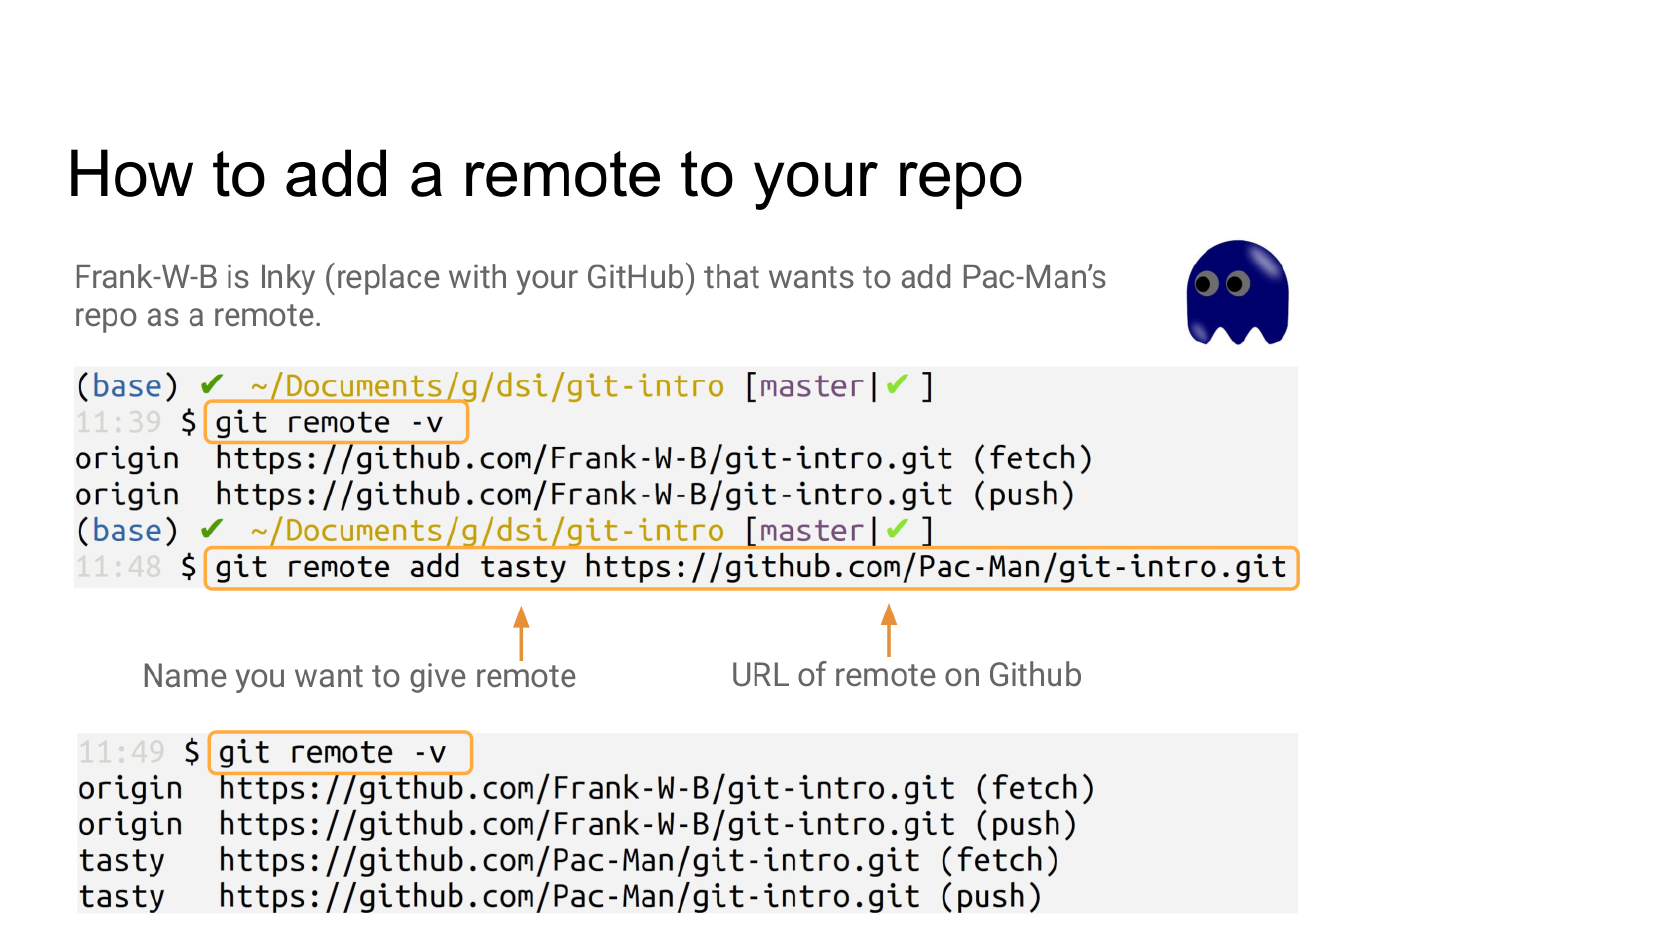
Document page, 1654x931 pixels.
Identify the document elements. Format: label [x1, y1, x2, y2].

picture [4, 110, 1654, 931]
